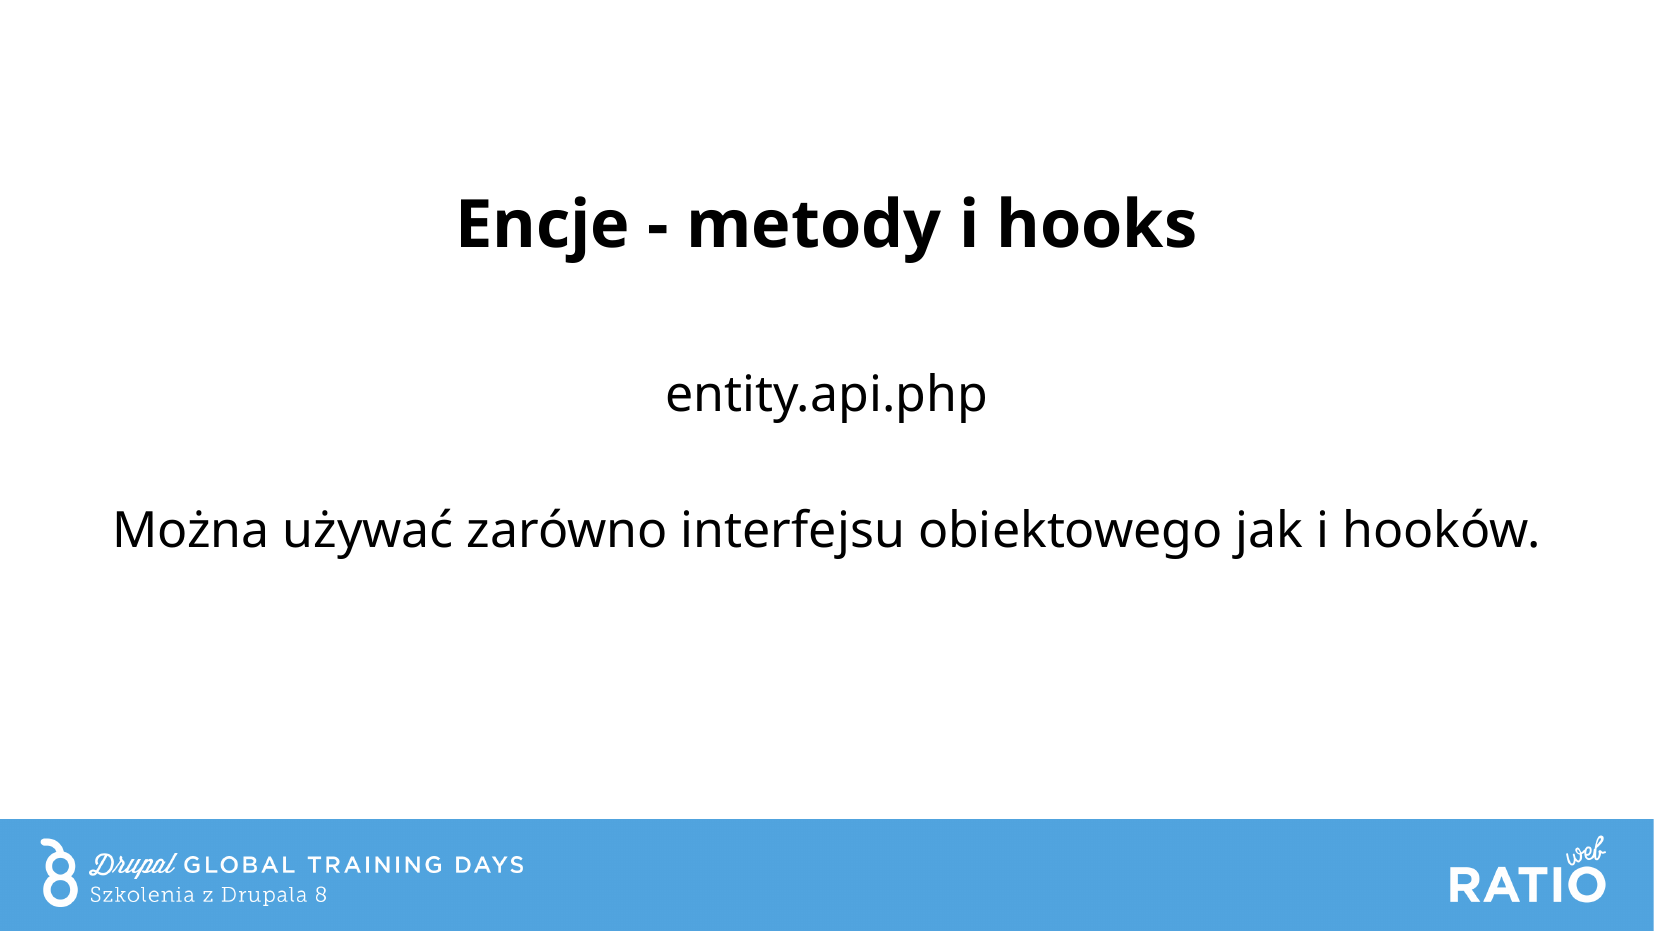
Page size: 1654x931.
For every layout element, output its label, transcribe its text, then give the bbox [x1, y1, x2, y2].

picture [0, 0, 1654, 931]
subtitle Encje - metody i hooks entity.api.php Można używać zarówno interfejsu obiektowego jak i hooków. [82, 37, 1571, 758]
